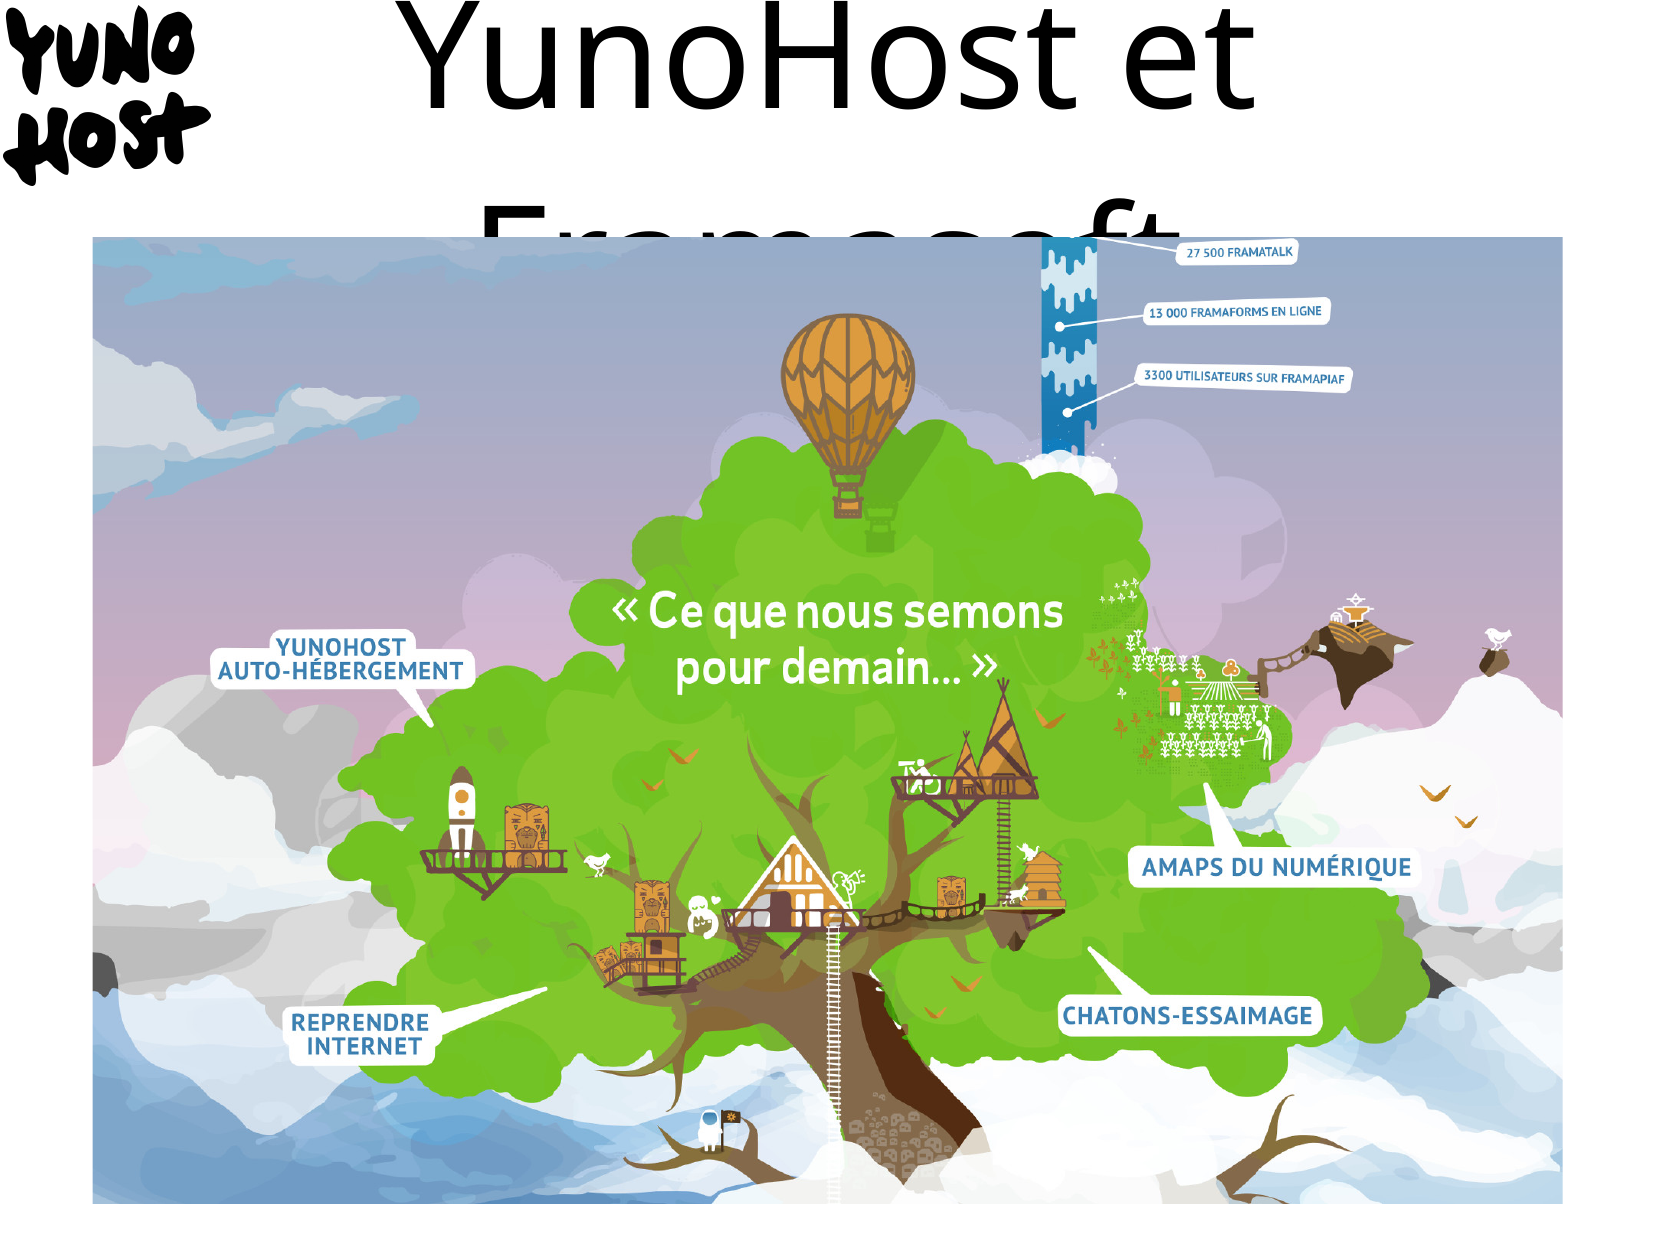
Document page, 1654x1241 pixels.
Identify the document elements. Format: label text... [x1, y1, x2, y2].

picture [3, 5, 211, 186]
title YunoHost et Framasoft [82, 49, 1571, 257]
picture [92, 237, 1563, 1204]
